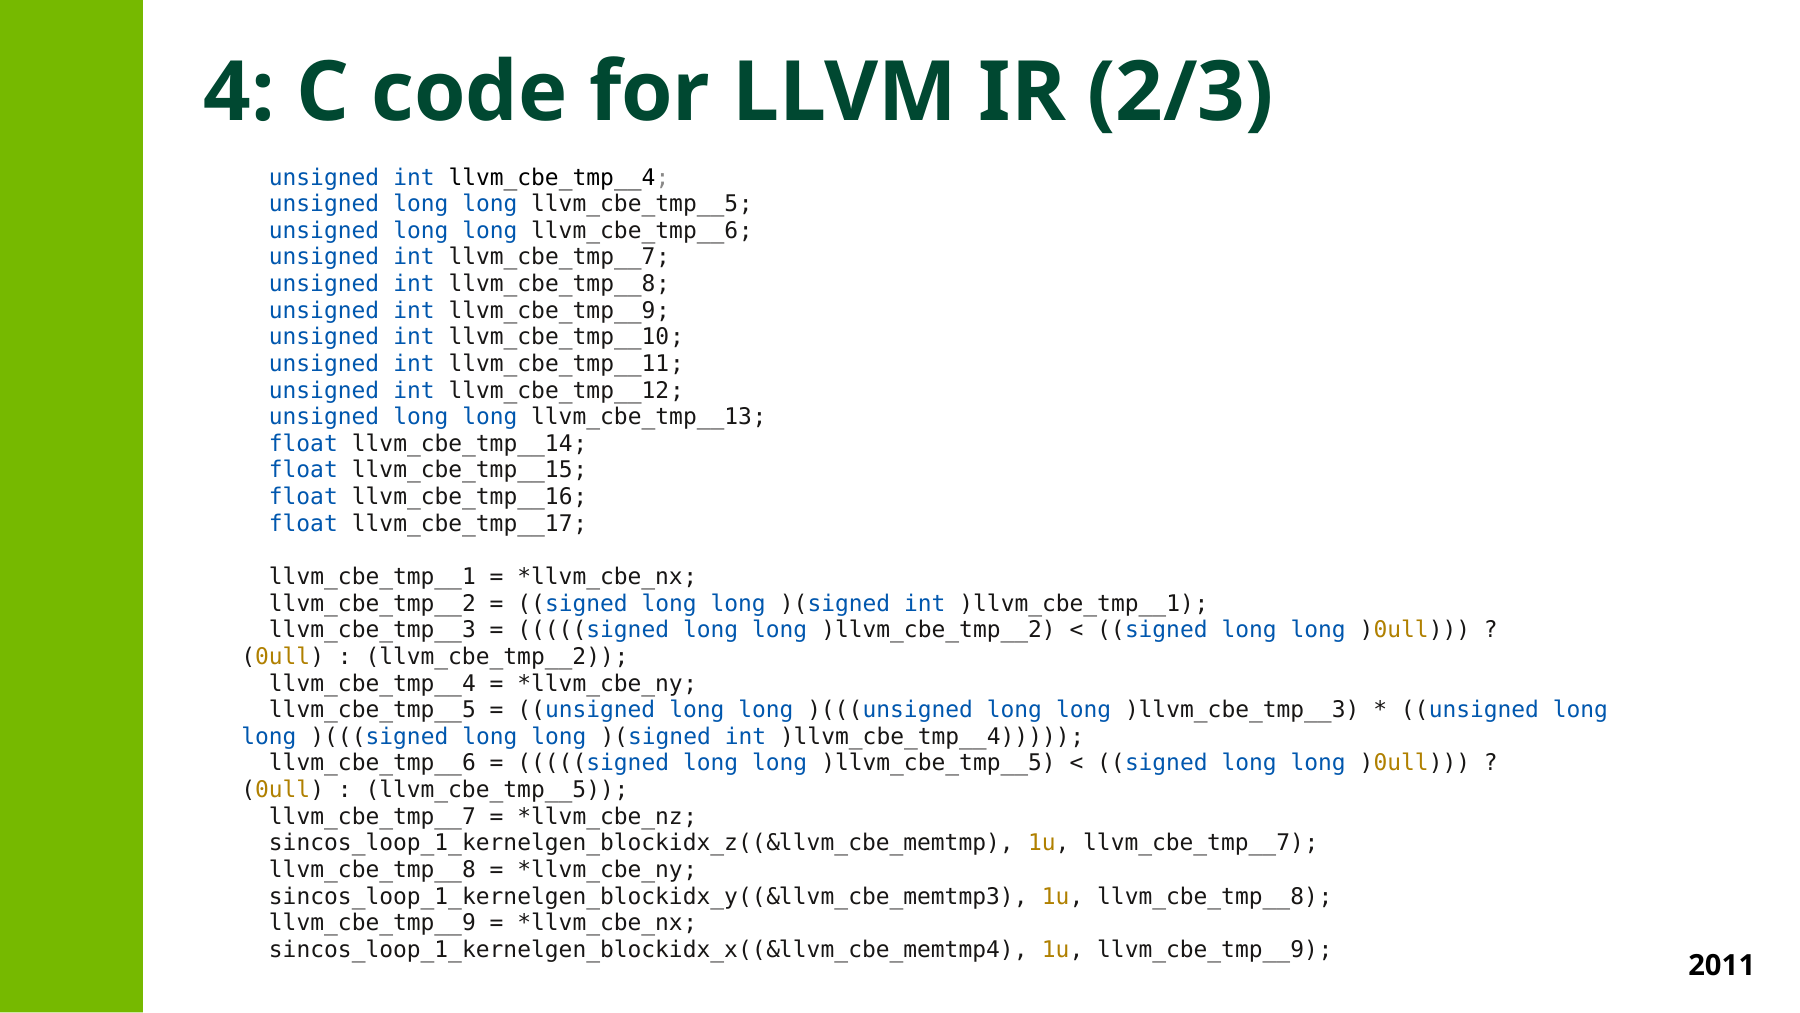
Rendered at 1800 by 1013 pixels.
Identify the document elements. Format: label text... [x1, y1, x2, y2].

chart [240, 163, 1619, 1013]
title 4: C code for LLVM IR (2/3) [188, 40, 1733, 211]
